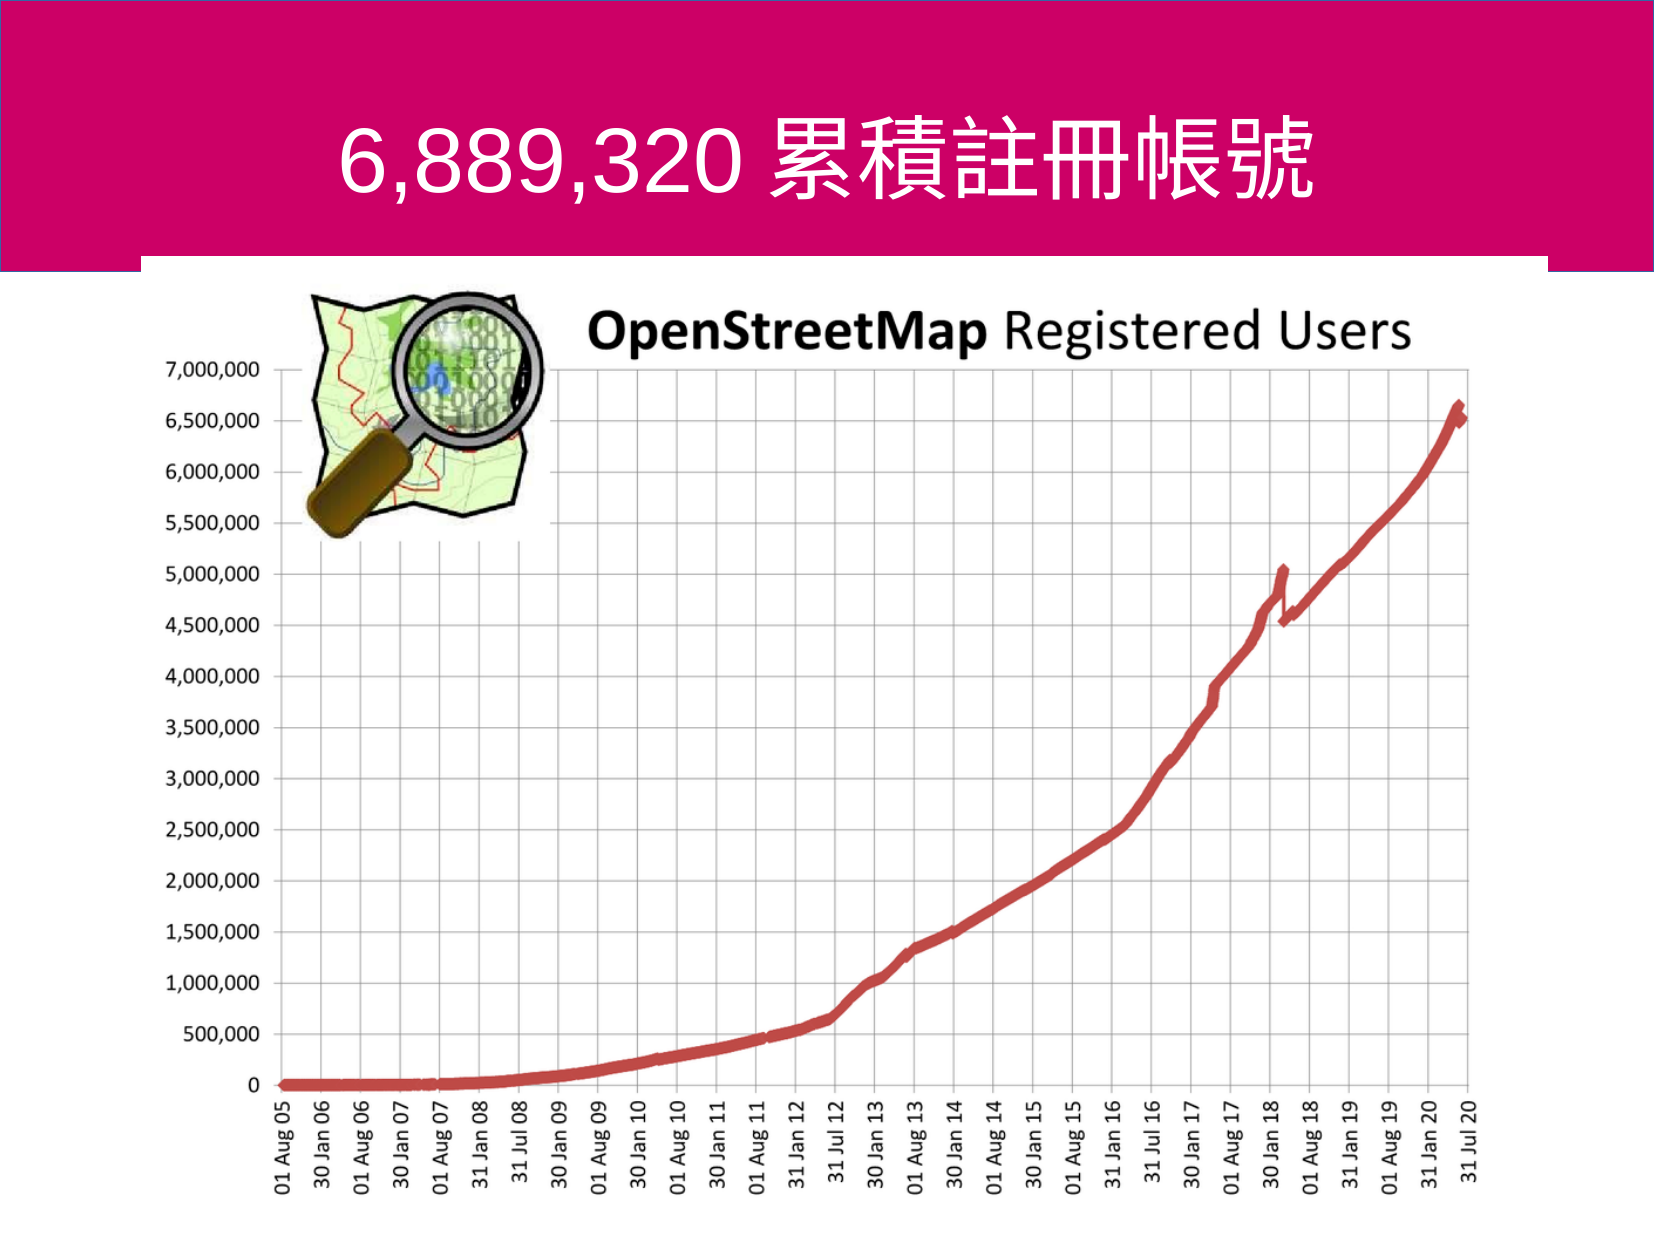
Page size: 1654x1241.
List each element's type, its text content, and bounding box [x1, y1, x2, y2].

title 6,889,320累積註冊帳號 [82, 49, 1571, 257]
picture [141, 256, 1548, 1241]
